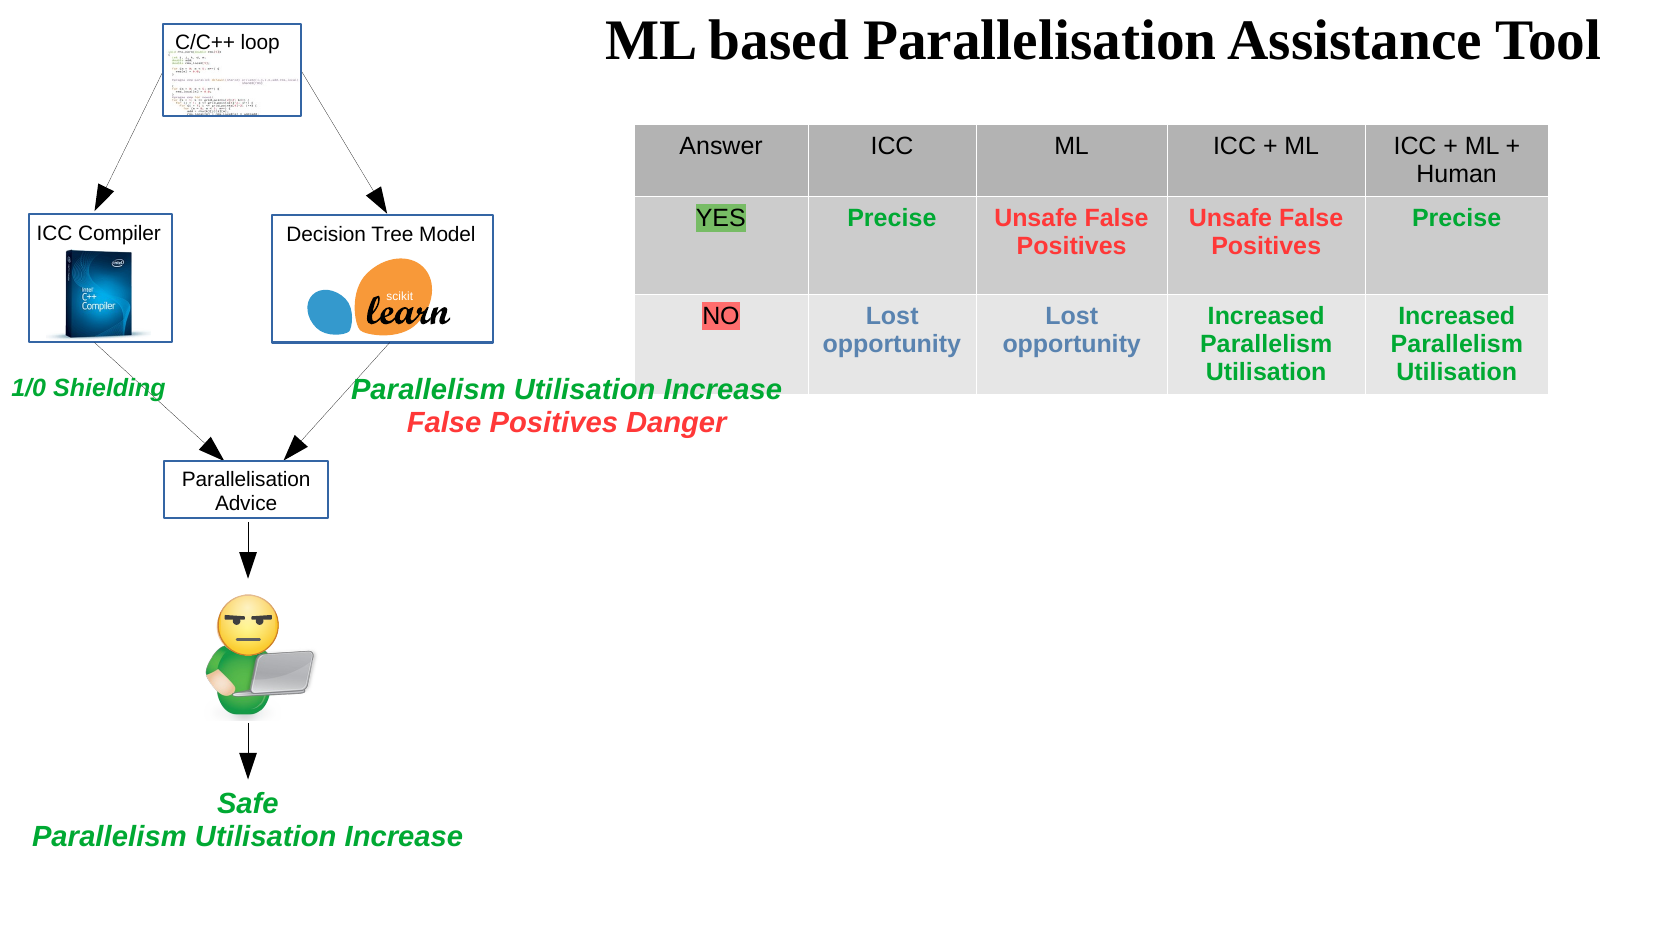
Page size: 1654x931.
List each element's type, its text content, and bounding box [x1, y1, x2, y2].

table_header ML [977, 125, 1167, 196]
table_cell Increased Parallelism Utilisation [1366, 295, 1548, 394]
text_box C/C++ loop [153, 23, 302, 104]
table_cell Increased Parallelism Utilisation [1168, 295, 1365, 394]
text_box 1/0 Shielding [0, 366, 189, 460]
text_box Parallelism Utilisation Increase False Positives Danger [283, 366, 815, 465]
picture [307, 259, 451, 336]
table_cell Unsafe False Positives [977, 197, 1167, 294]
table_cell Lost opportunity [809, 295, 976, 394]
table_cell NO [635, 295, 808, 366]
table_cell Precise [1366, 197, 1548, 294]
table_header ICC + ML + Human [1366, 125, 1548, 196]
picture [46, 276, 151, 341]
title ML based Parallelisation Assistance Tool [555, 0, 1654, 84]
table_header ICC [809, 125, 976, 196]
table_cell Precise [809, 197, 976, 294]
text_box ICC Compiler [10, 214, 188, 276]
table_cell Unsafe False Positives [1168, 197, 1365, 294]
text_box Decision Tree Model [273, 216, 492, 259]
text_box Parallelisation Advice [164, 460, 329, 522]
table_cell YES [635, 197, 808, 294]
table_header ICC + ML [1168, 125, 1365, 196]
picture [91, 304, 102, 309]
text_box Safe Parallelism Utilisation Increase [0, 779, 497, 879]
picture [103, 302, 114, 309]
picture [200, 589, 320, 721]
picture [166, 104, 300, 115]
table_header Answer [635, 125, 808, 196]
table_cell Lost opportunity [977, 295, 1167, 394]
picture [82, 288, 92, 294]
